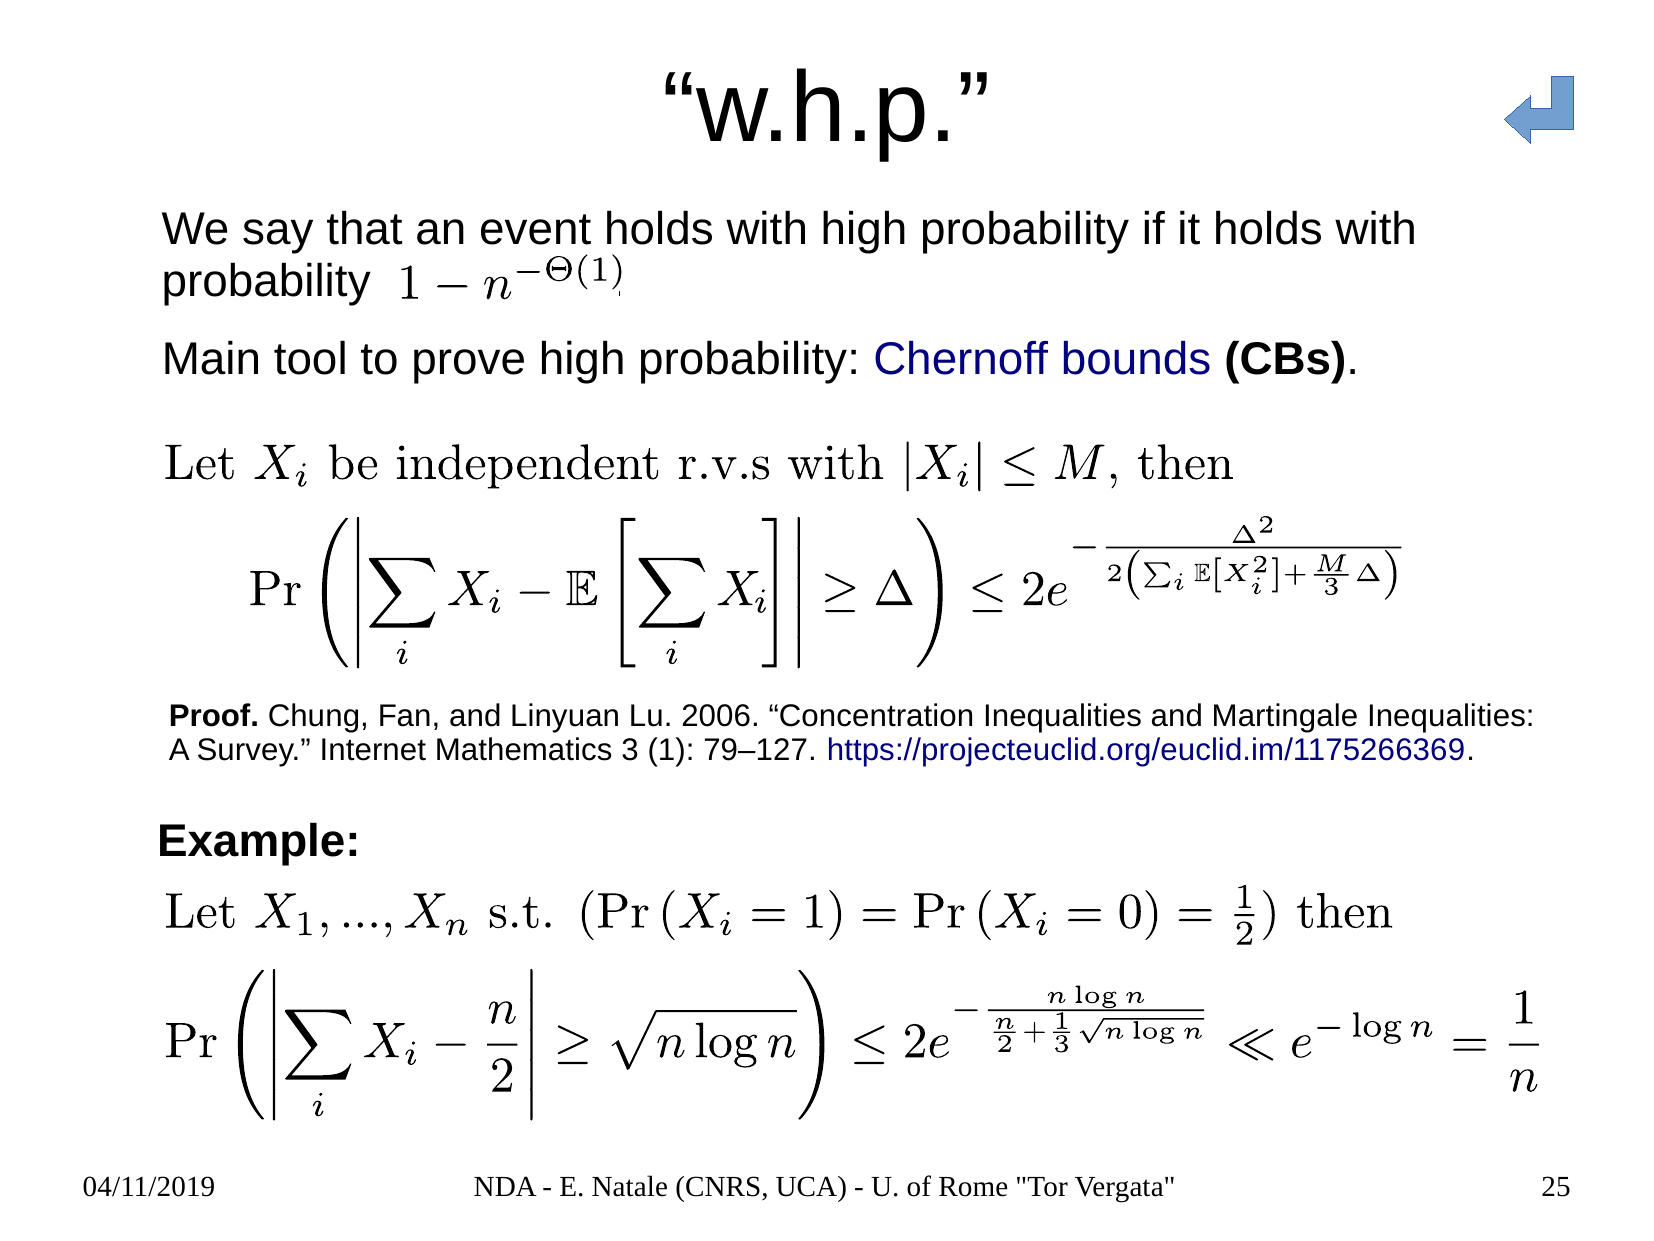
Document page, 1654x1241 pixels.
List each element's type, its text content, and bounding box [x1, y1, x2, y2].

text_box [165, 441, 1402, 690]
text_box We say that an event holds with high probability if it holds with probability . [146, 195, 1500, 314]
text_box [166, 884, 1539, 1148]
text_box Main tool to prove high probability: Chernoff bounds (CBs). [147, 325, 1528, 402]
text_box Proof. Chung, Fan, and Linyuan Lu. 2006. “Concentration Inequalities and Martingale Inequalities: A Survey.” Internet Mathematics 3 (1): 79–127. https://projecteuclid.org/euclid.im/1175266369. [154, 690, 1557, 817]
text_box [1504, 76, 1574, 144]
title “w.h.p.” [82, 49, 1571, 165]
text_box Example: [142, 807, 422, 916]
text_box [399, 254, 622, 300]
